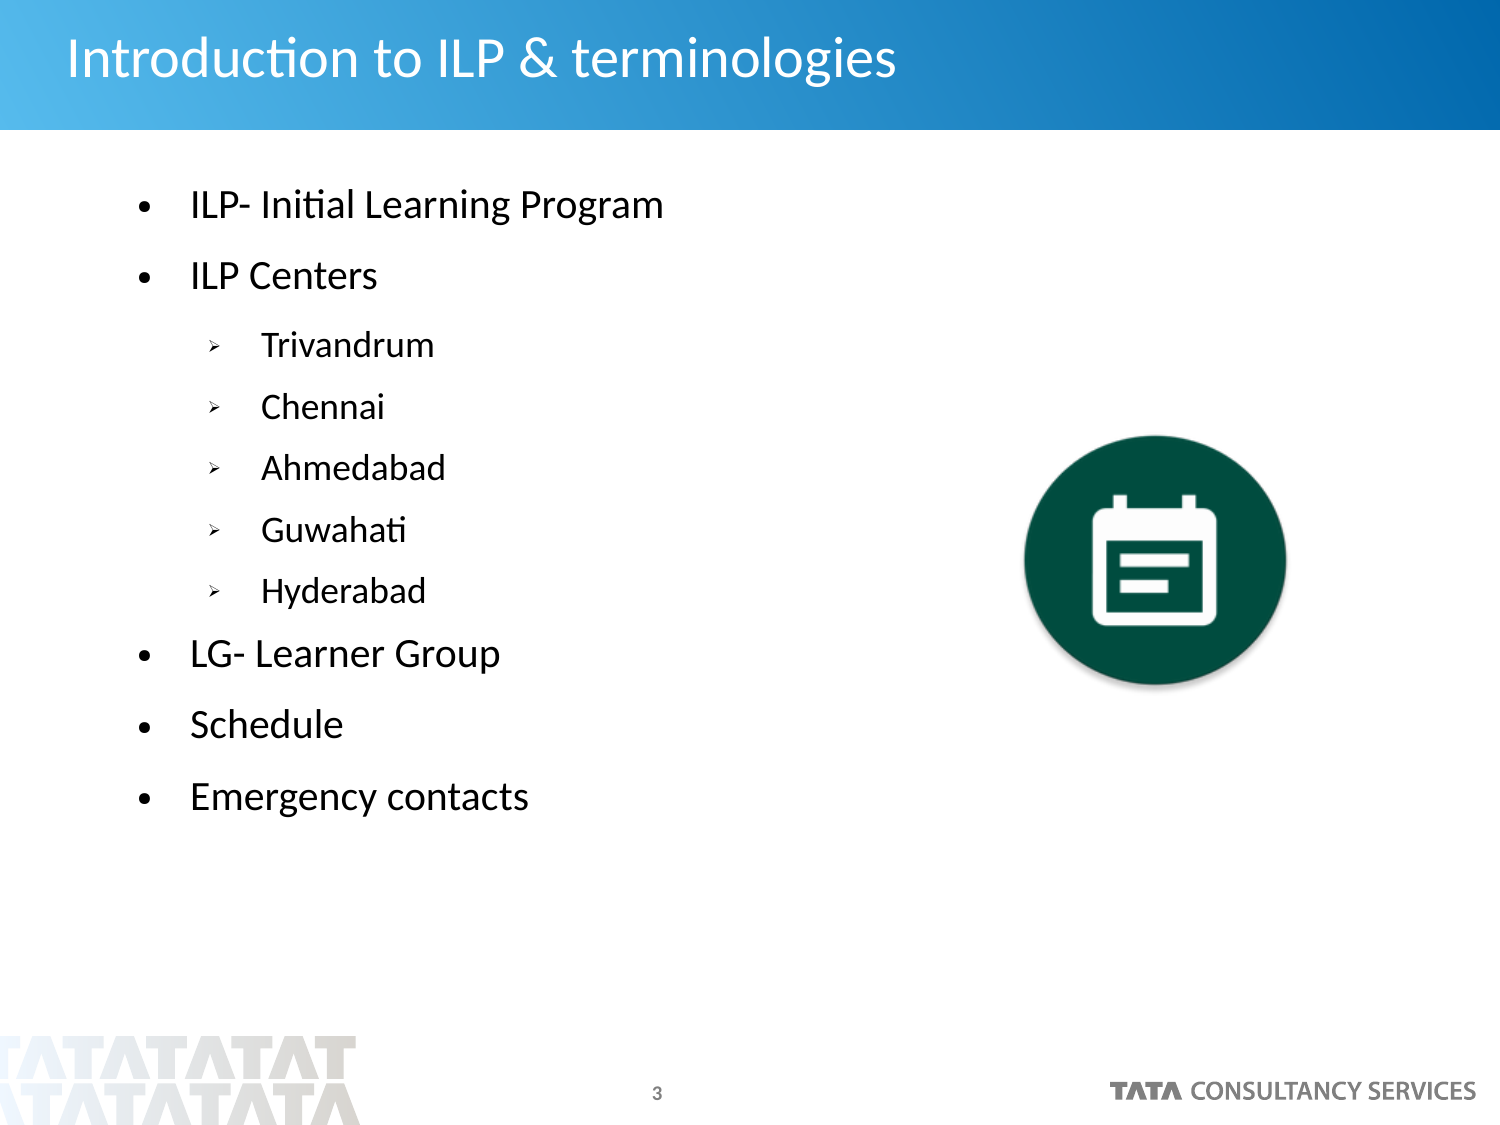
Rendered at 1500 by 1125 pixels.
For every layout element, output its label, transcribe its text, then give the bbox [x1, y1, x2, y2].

picture [1013, 425, 1298, 696]
title Introduction to ILP & terminologies [66, 9, 1463, 116]
list ILP- Initial Learning Program ILP Centers Trivandrum Chennai Ahmedabad Guwahati Hyderabad LG- Learner Group Schedule Emergency contacts [119, 187, 801, 988]
